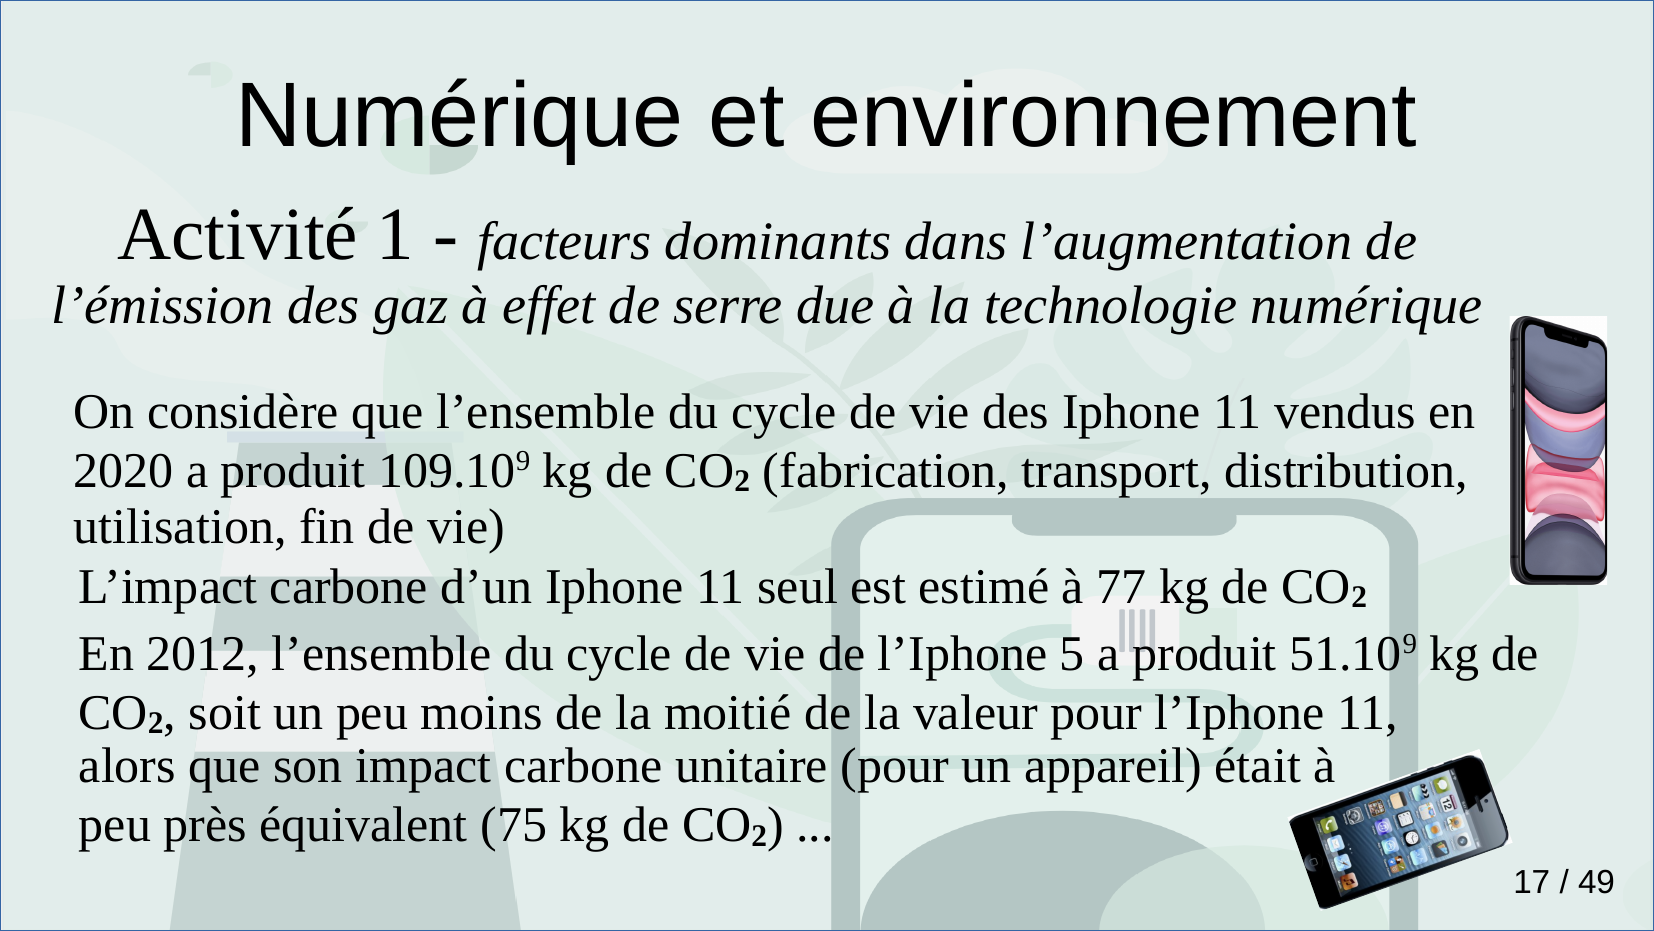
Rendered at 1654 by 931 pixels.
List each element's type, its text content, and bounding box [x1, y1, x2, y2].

text_box Activité 1 - facteurs dominants dans l’augmentation de l’émission des gaz à effet de serre due à la technologie numérique [29, 185, 1506, 403]
text_box alors que son impact carbone unitaire (pour un appareil) était à peu près équivalent (75 kg de CO2) ... [64, 730, 1625, 912]
picture [1287, 748, 1513, 911]
text_box [0, 0, 1654, 931]
text_box <number> / 49 [1341, 855, 1630, 926]
text_box En 2012, l’ensemble du cycle de vie de l’Iphone 5 a produit 51.109 kg de CO2, soit un peu moins de la moitié de la valeur pour l’Iphone 11, [63, 618, 1595, 800]
title Numérique et environnement [82, 37, 1571, 193]
picture [1509, 316, 1608, 585]
text_box On considère que l’ensemble du cycle de vie des Iphone 11 vendus en 2020 a produit 109.109 kg de CO2 (fabrication, transport, distribution, utilisation, fin de vie) [59, 376, 1509, 613]
text_box L’impact carbone d’un Iphone 11 seul est estimé à 77 kg de CO2 [63, 547, 1625, 644]
